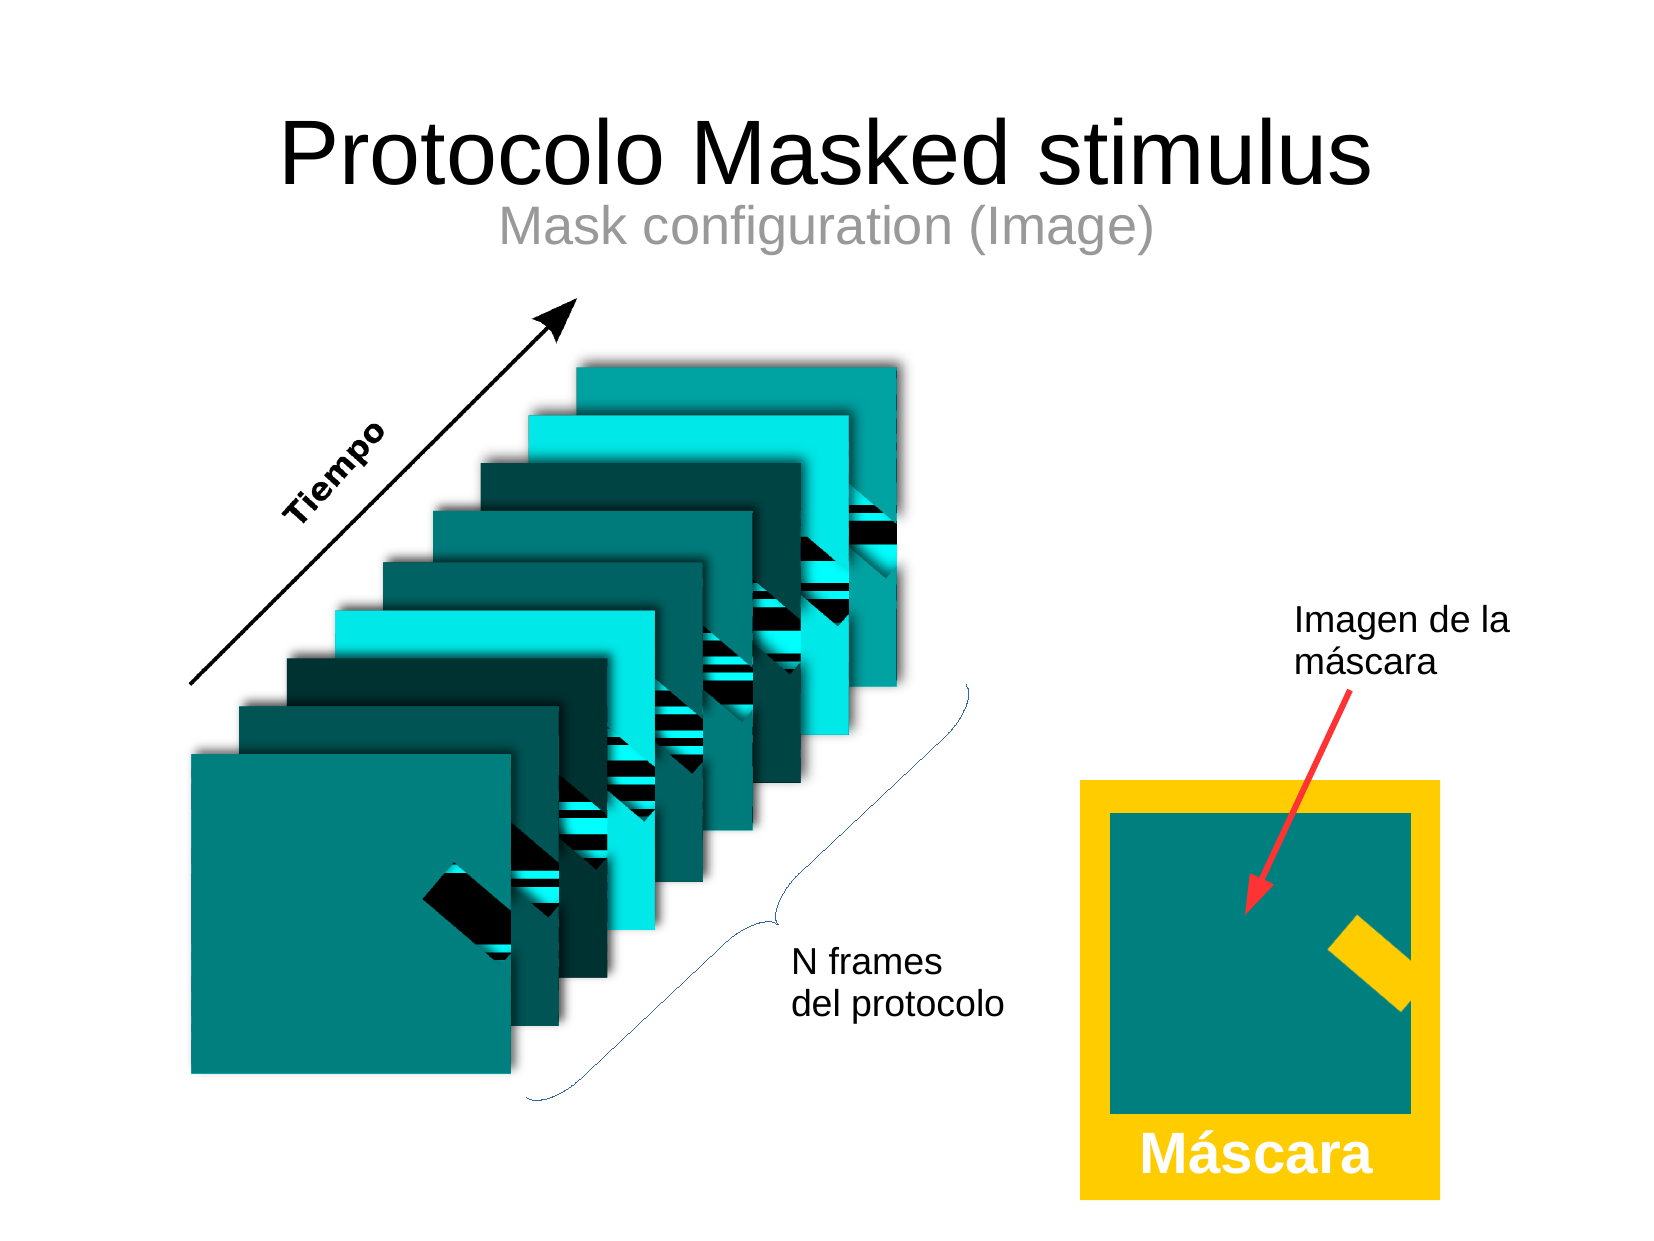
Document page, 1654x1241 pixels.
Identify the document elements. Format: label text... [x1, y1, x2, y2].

title Protocolo Masked stimulus [82, 49, 1571, 195]
text_box [1080, 780, 1441, 1201]
text_box Imagen de la máscara [1279, 591, 1525, 691]
title Mask configuration (Image) [82, 195, 1572, 257]
picture [1110, 813, 1411, 1114]
picture [184, 296, 916, 1081]
text_box Máscara [1125, 1114, 1411, 1194]
text_box N frames del protocolo [916, 933, 1021, 1032]
